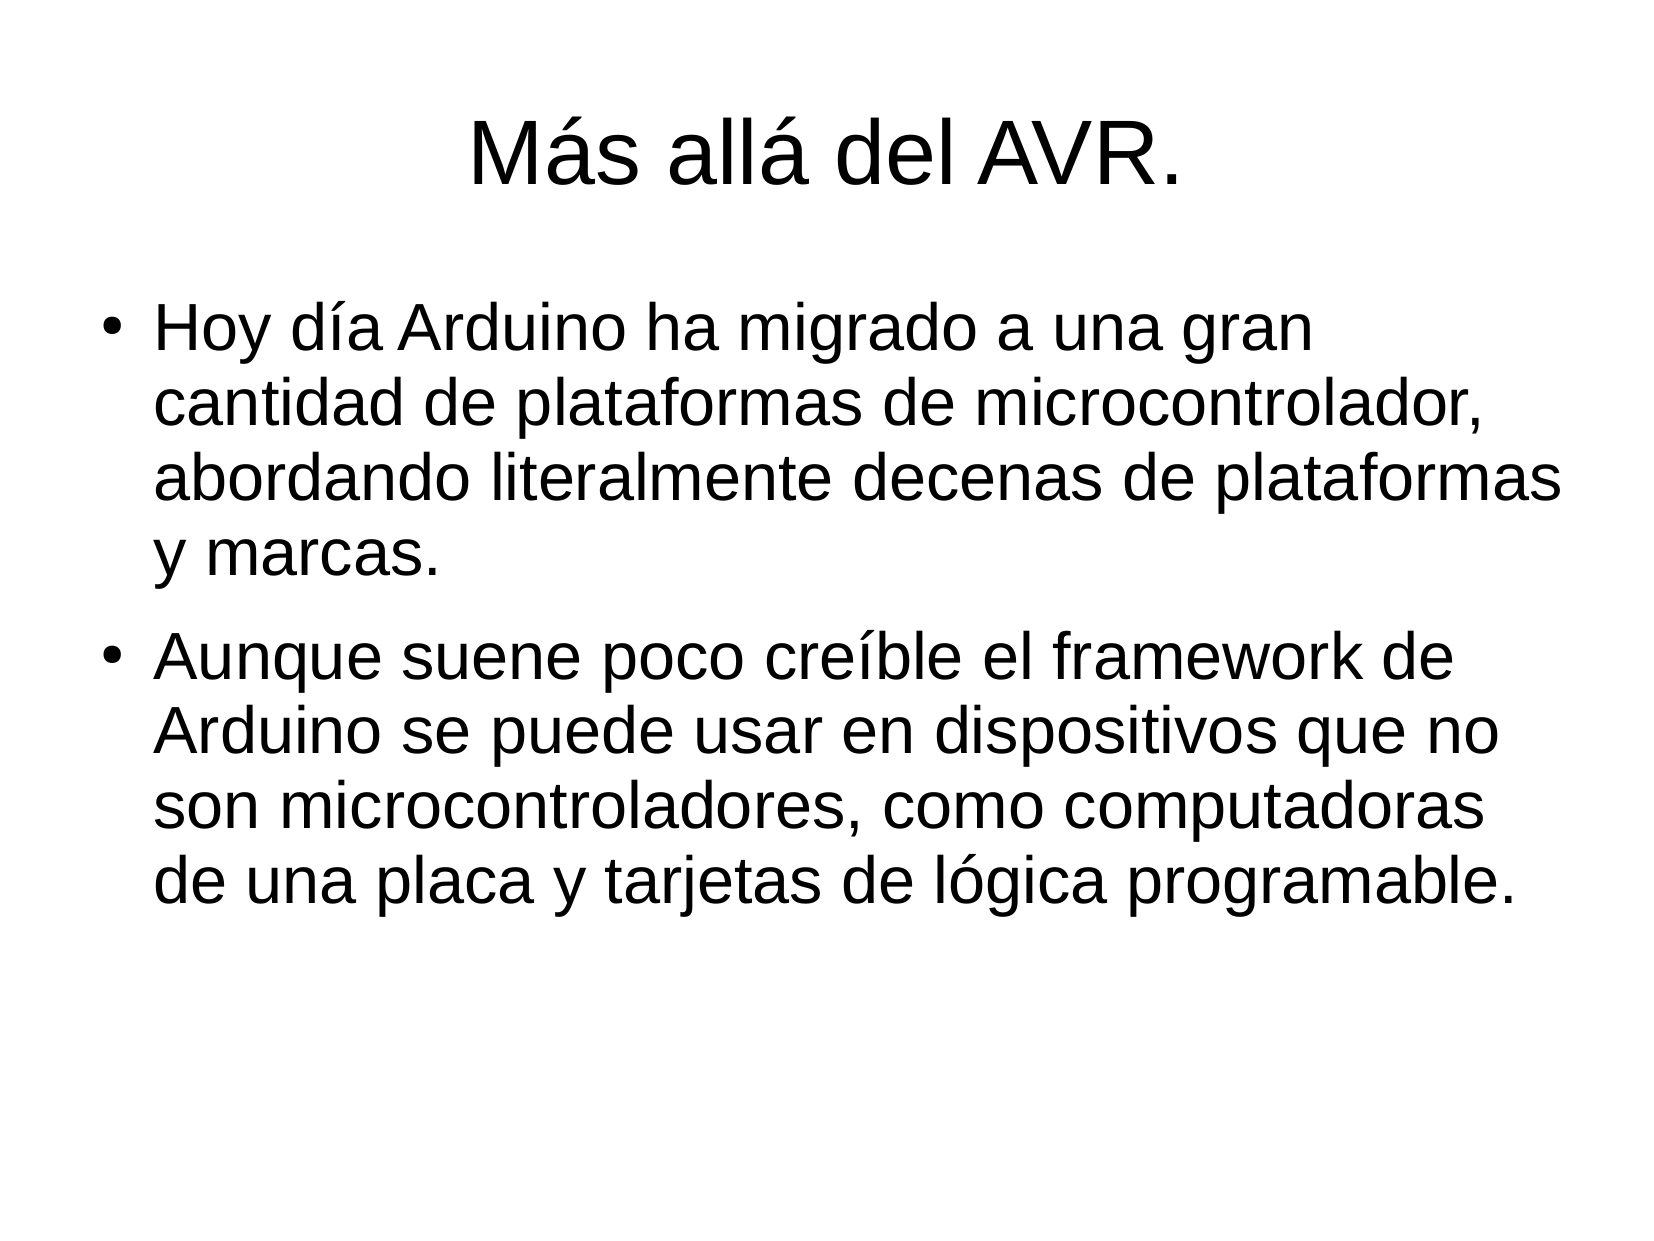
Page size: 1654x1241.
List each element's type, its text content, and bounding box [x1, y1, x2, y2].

title Más allá del AVR. [82, 49, 1571, 257]
list Hoy día Arduino ha migrado a una gran cantidad de plataformas de microcontrolador, abordando literalmente decenas de plataformas y marcas. Aunque suene poco creíble el framework de Arduino se puede usar en dispositivos que no son microcontroladores, como computadoras de una placa y tarjetas de lógica programable. [82, 290, 1571, 1010]
